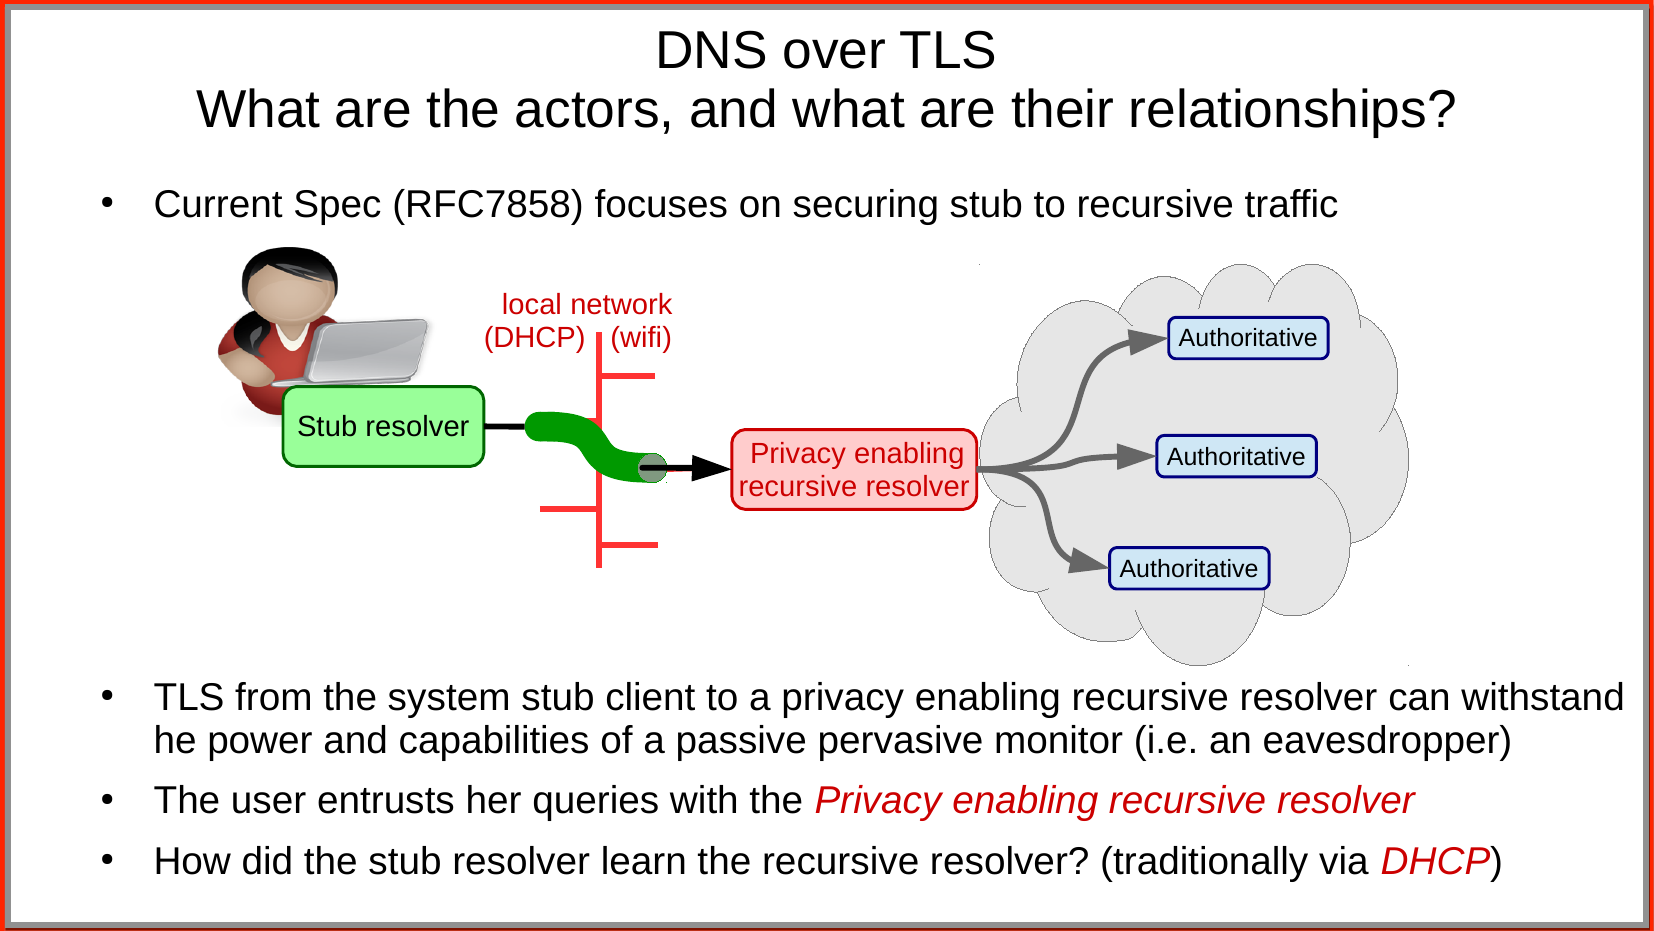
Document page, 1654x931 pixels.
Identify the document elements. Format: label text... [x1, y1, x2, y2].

text_box (DHCP) (wifi) [483, 320, 674, 354]
text_box [734, 432, 975, 507]
text_box recursive resolver [738, 469, 971, 502]
text_box Privacy enabling [750, 436, 966, 469]
text_box Authoritative [1119, 554, 1260, 583]
text_box [524, 411, 555, 442]
text_box Authoritative [1166, 442, 1307, 471]
list Current Spec (RFC7858) focuses on securing stub to recursive traffic TLS from the system stub client to a privacy enabling recursive resolver can withstand he power and capabilities of a passive pervasive monitor (i.e. an eavesdropper) The user entrusts her queries with the Privacy enabling recursive resolver How did the stub resolver learn the recursive resolver? (traditionally via DHCP) [82, 182, 1636, 916]
picture [198, 236, 438, 427]
title DNS over TLS What are the actors, and what are their relationships? [82, 1, 1571, 157]
text_box Authoritative [1178, 324, 1319, 352]
text_box [979, 264, 1409, 665]
text_box [691, 454, 732, 482]
text_box [285, 389, 482, 464]
text_box local network [501, 287, 674, 320]
text_box Stub resolver [297, 410, 470, 443]
text_box [637, 453, 667, 482]
